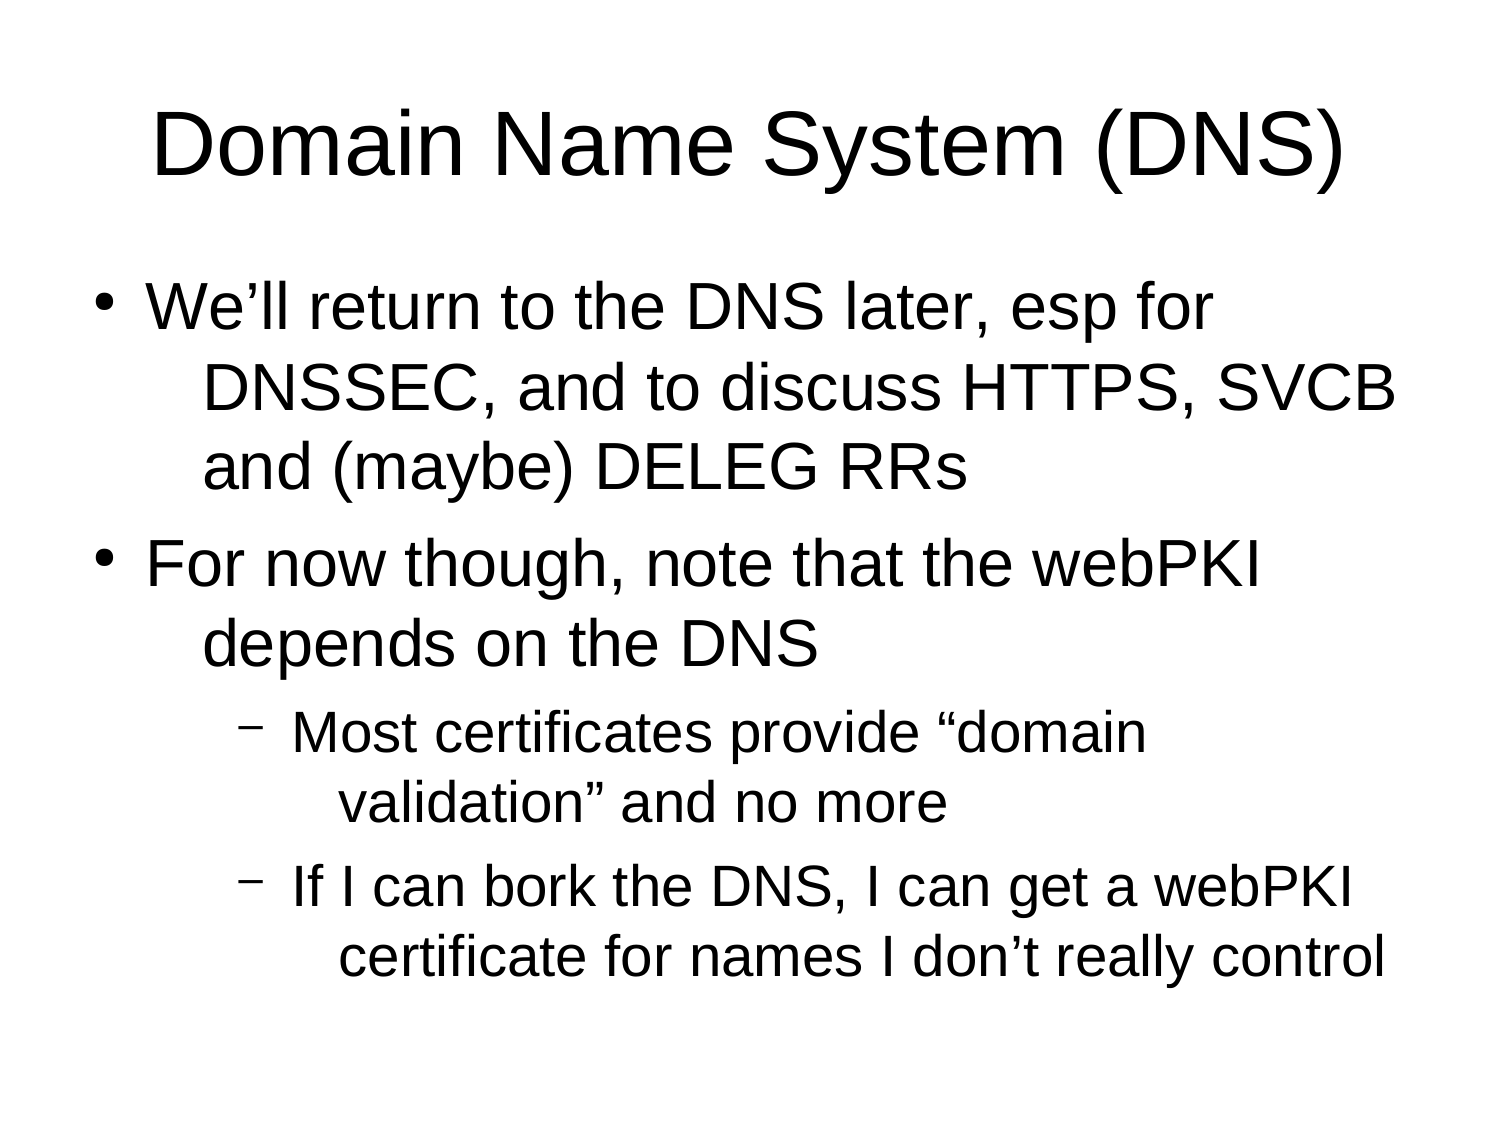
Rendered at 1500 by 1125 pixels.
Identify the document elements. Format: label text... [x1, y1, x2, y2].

title Domain Name System (DNS) [75, 44, 1425, 233]
list We’ll return to the DNS later, esp for DNSSEC, and to discuss HTTPS, SVCB and (maybe) DELEG RRs For now though, note that the webPKI depends on the DNS Most certificates provide “domain validation” and no more If I can bork the DNS, I can get a webPKI certificate for names I don’t really control [75, 263, 1429, 1032]
